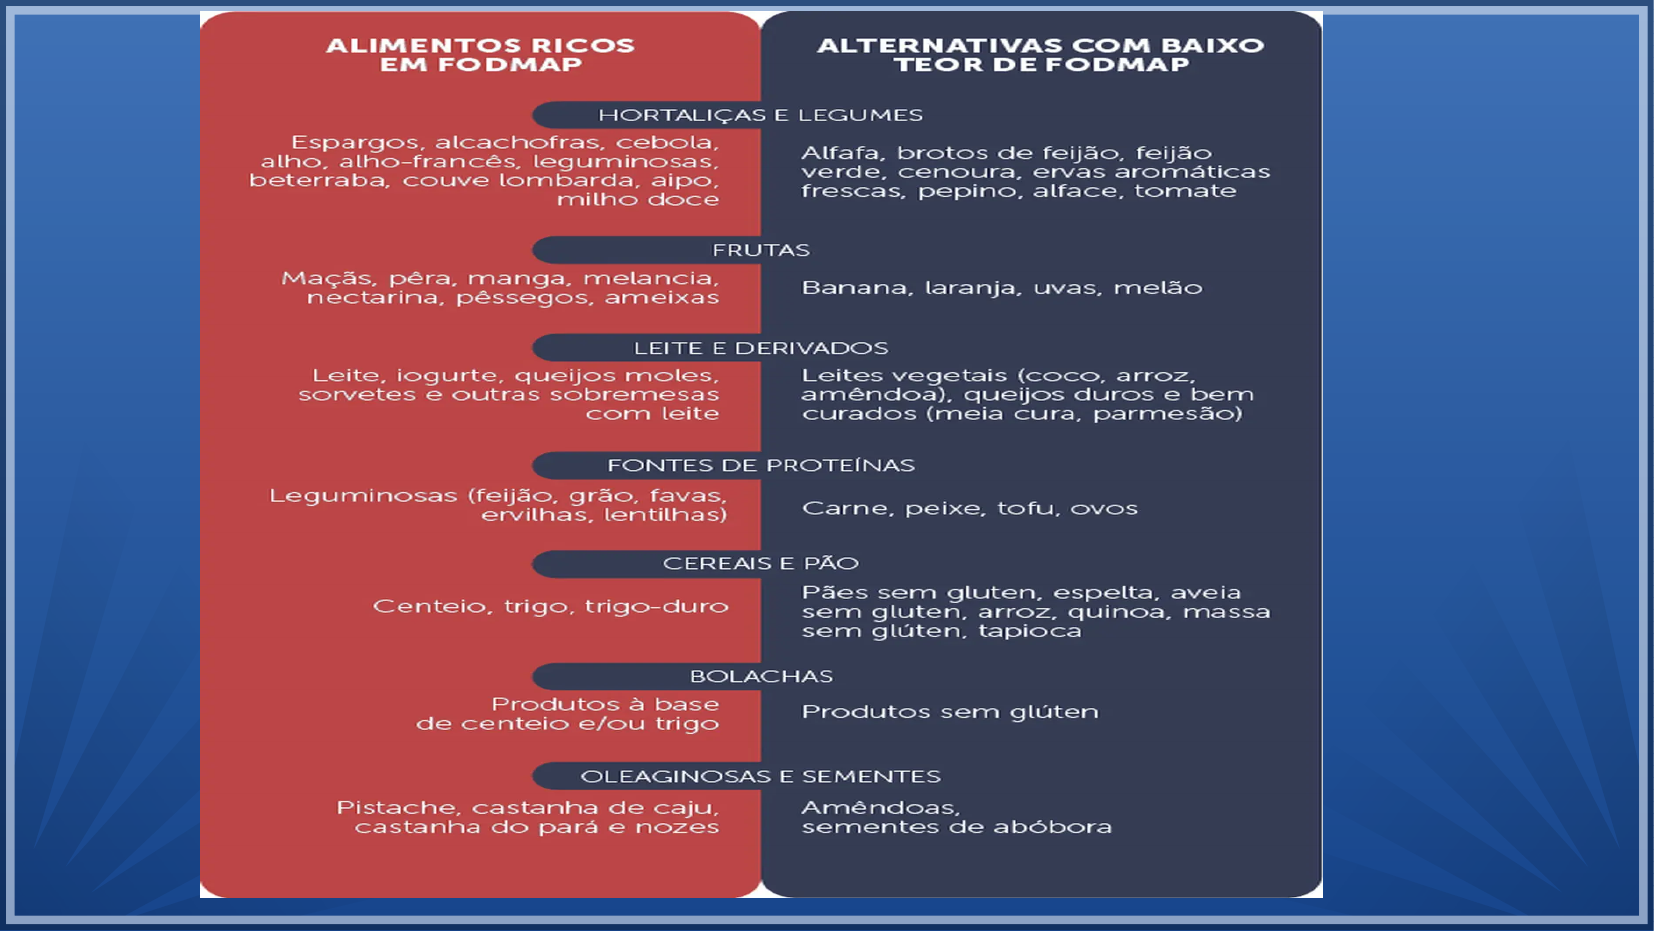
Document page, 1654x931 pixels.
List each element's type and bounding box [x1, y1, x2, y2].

picture [200, 11, 1323, 898]
